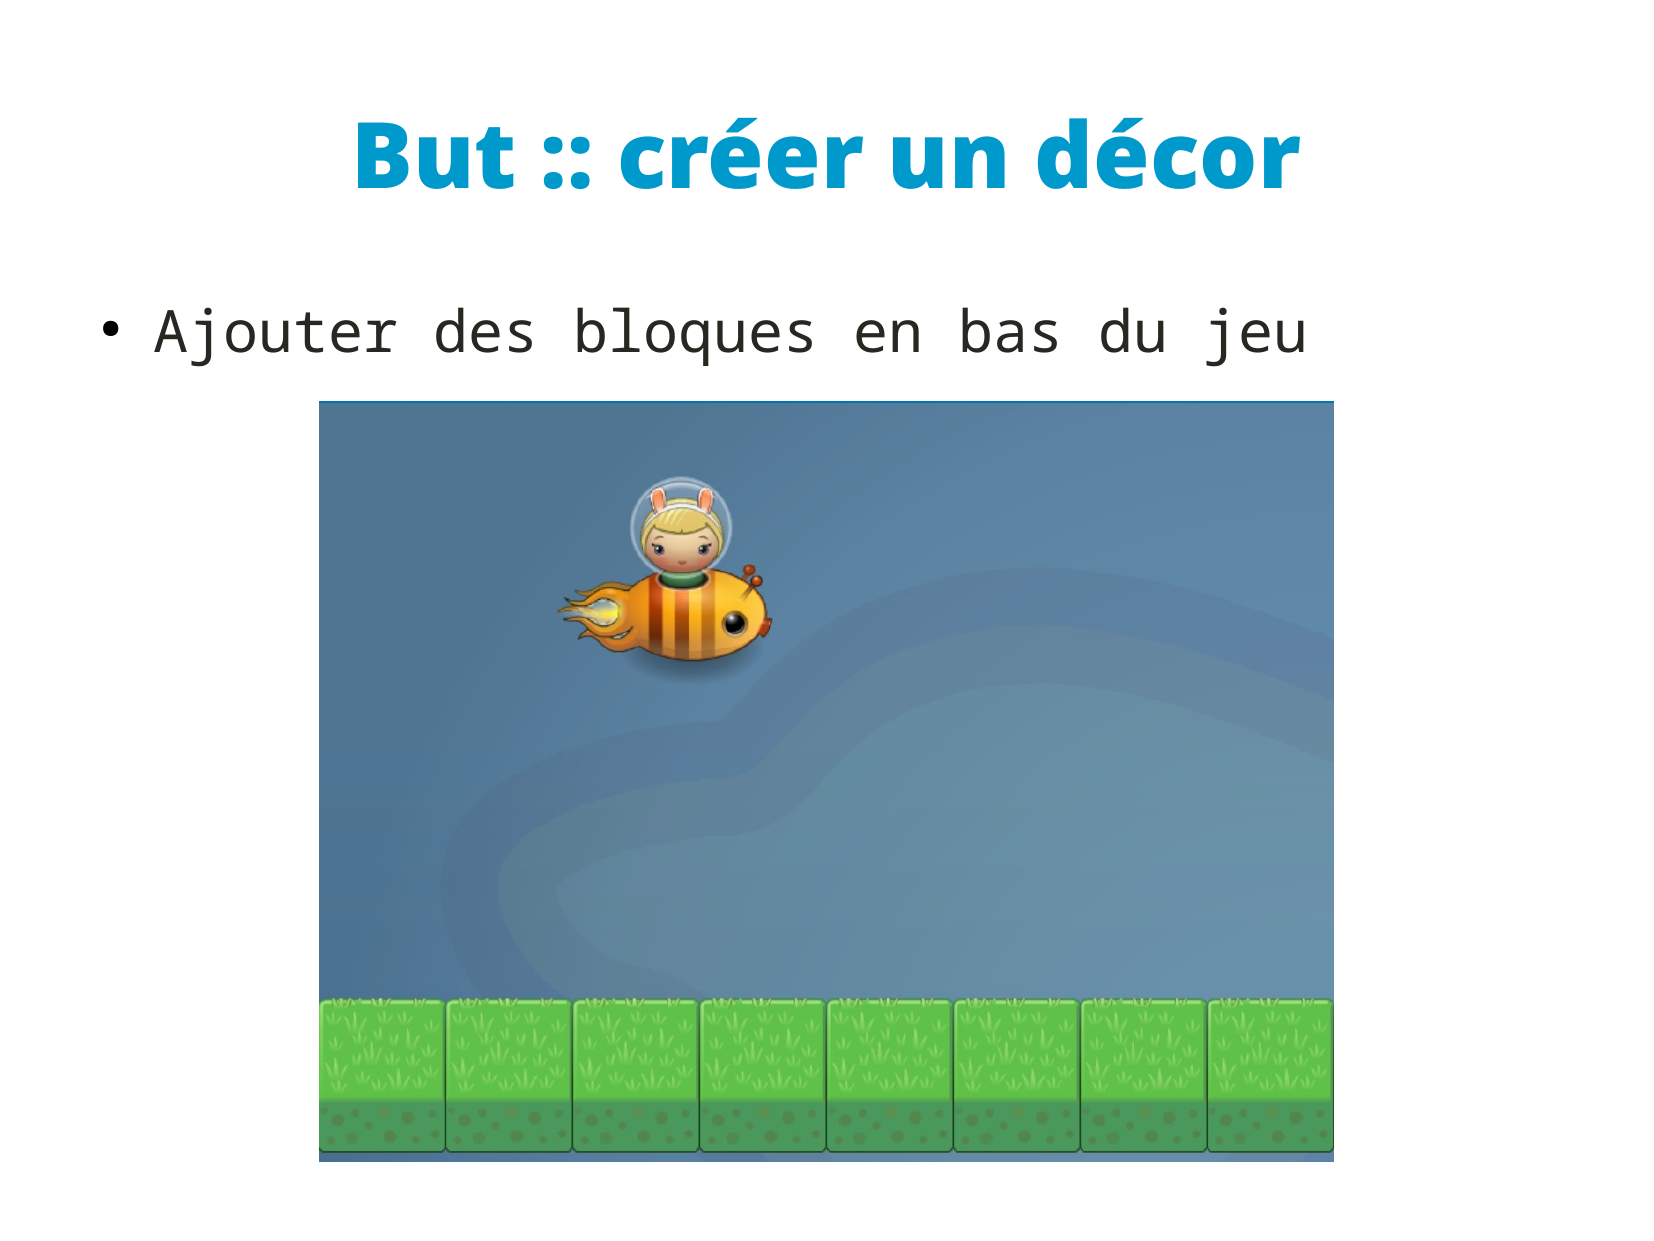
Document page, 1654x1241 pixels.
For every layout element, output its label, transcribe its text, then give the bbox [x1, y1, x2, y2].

picture [319, 403, 1334, 1162]
list Ajouter des bloques en bas du jeu [82, 290, 1571, 1010]
title But :: créer un décor [82, 49, 1571, 257]
